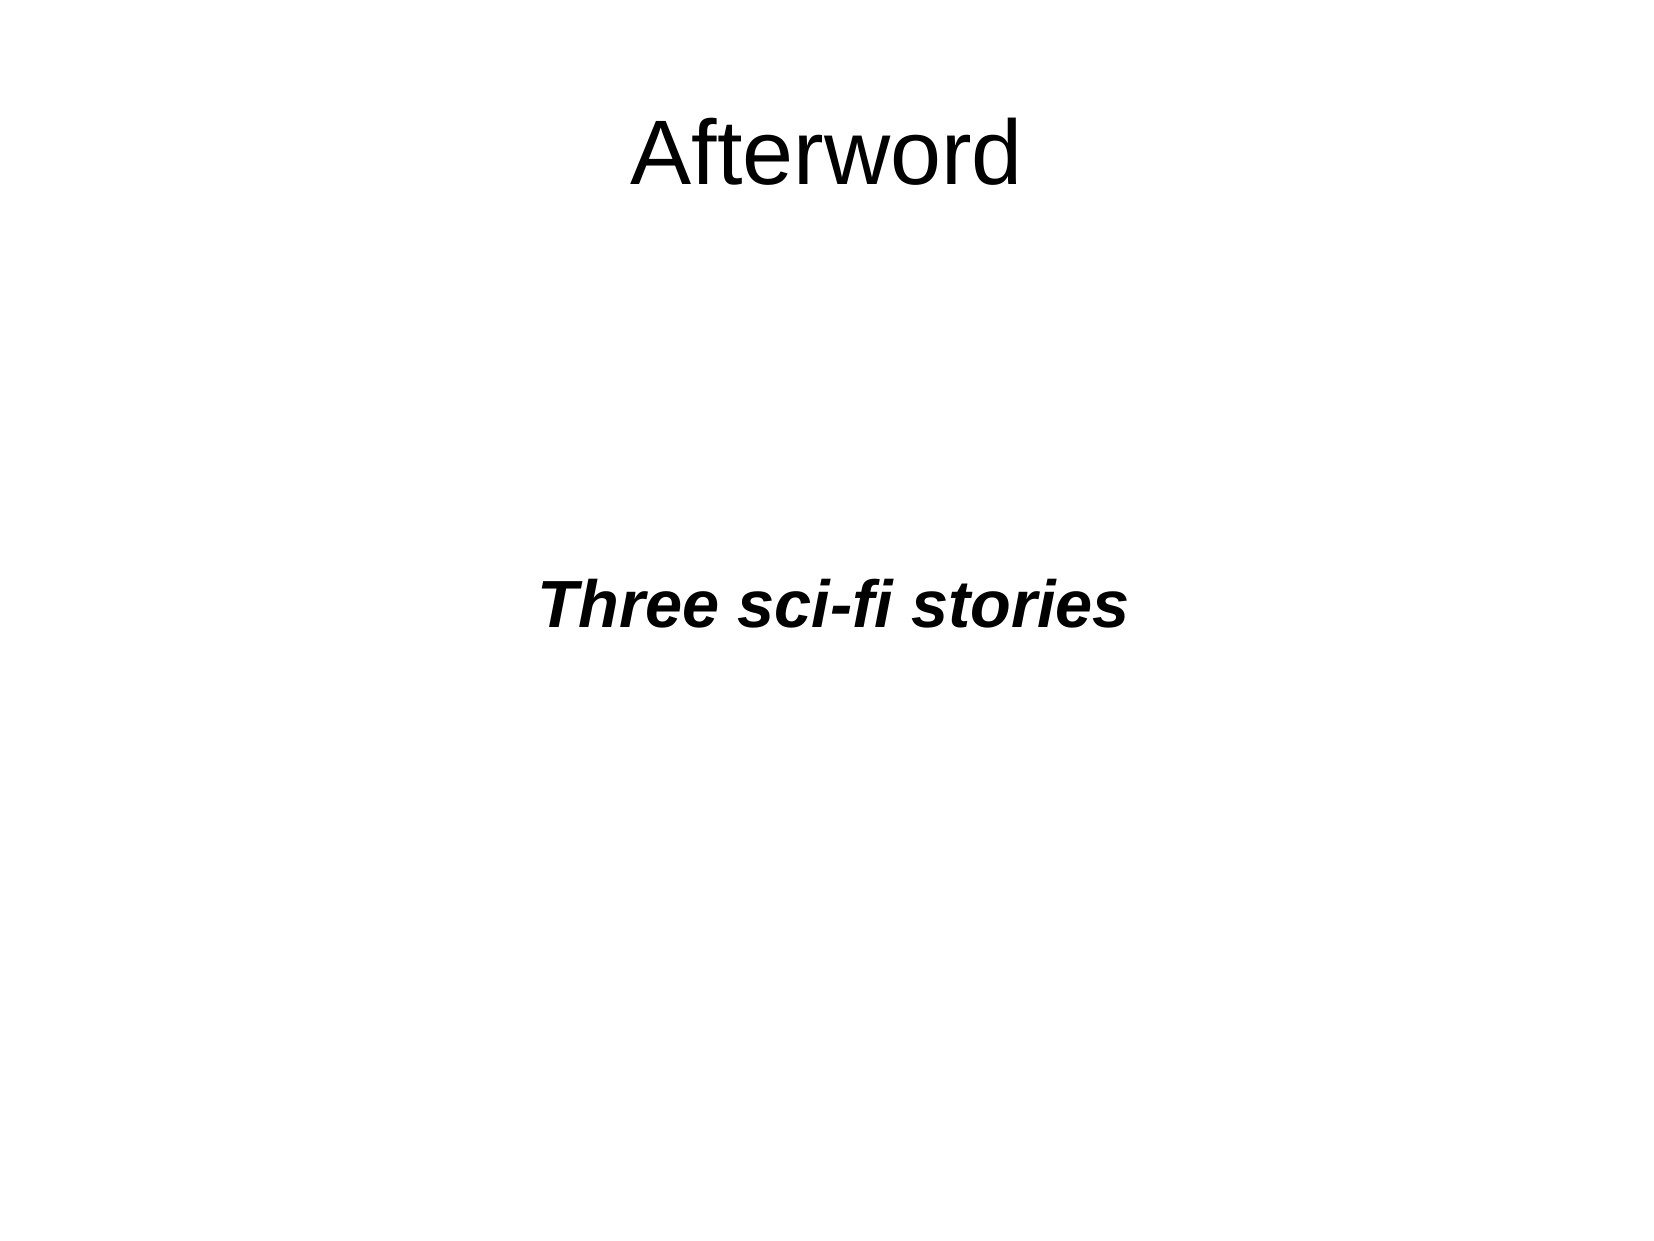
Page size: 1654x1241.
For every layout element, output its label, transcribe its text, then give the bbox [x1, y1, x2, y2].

title Afterword [82, 49, 1571, 257]
subtitle Three sci-fi stories [90, 281, 1579, 1002]
